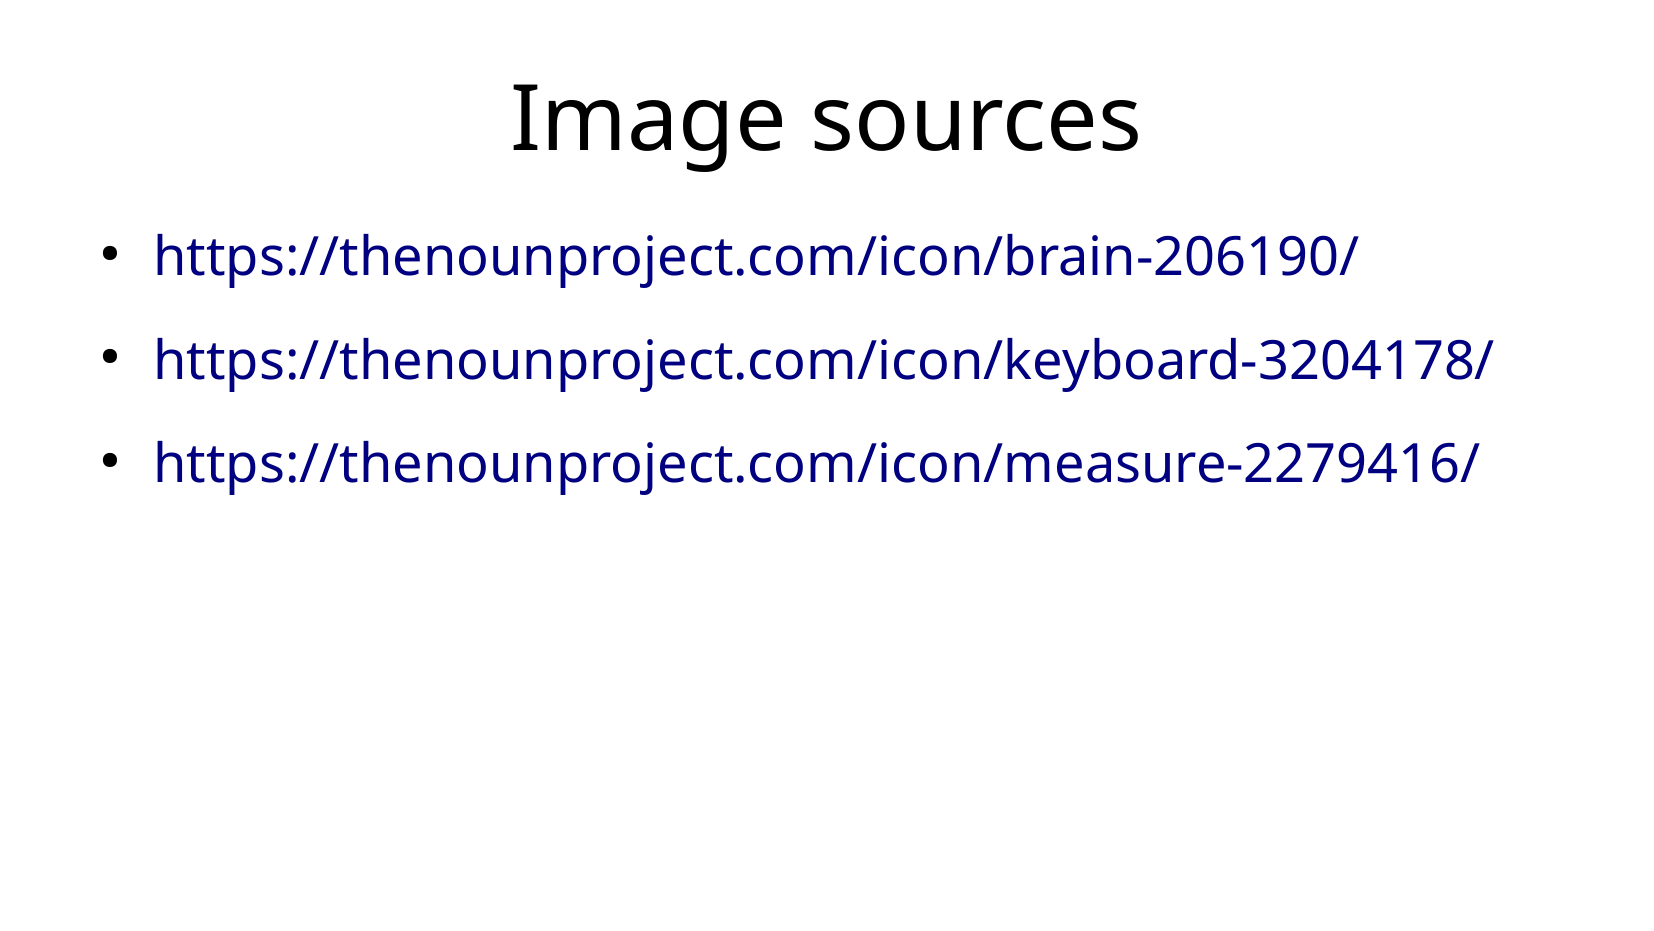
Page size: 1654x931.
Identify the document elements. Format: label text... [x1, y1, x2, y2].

title Image sources [82, 37, 1571, 193]
list https://thenounproject.com/icon/brain-206190/ https://thenounproject.com/icon/keyboard-3204178/ https://thenounproject.com/icon/measure-2279416/ [82, 217, 1571, 758]
